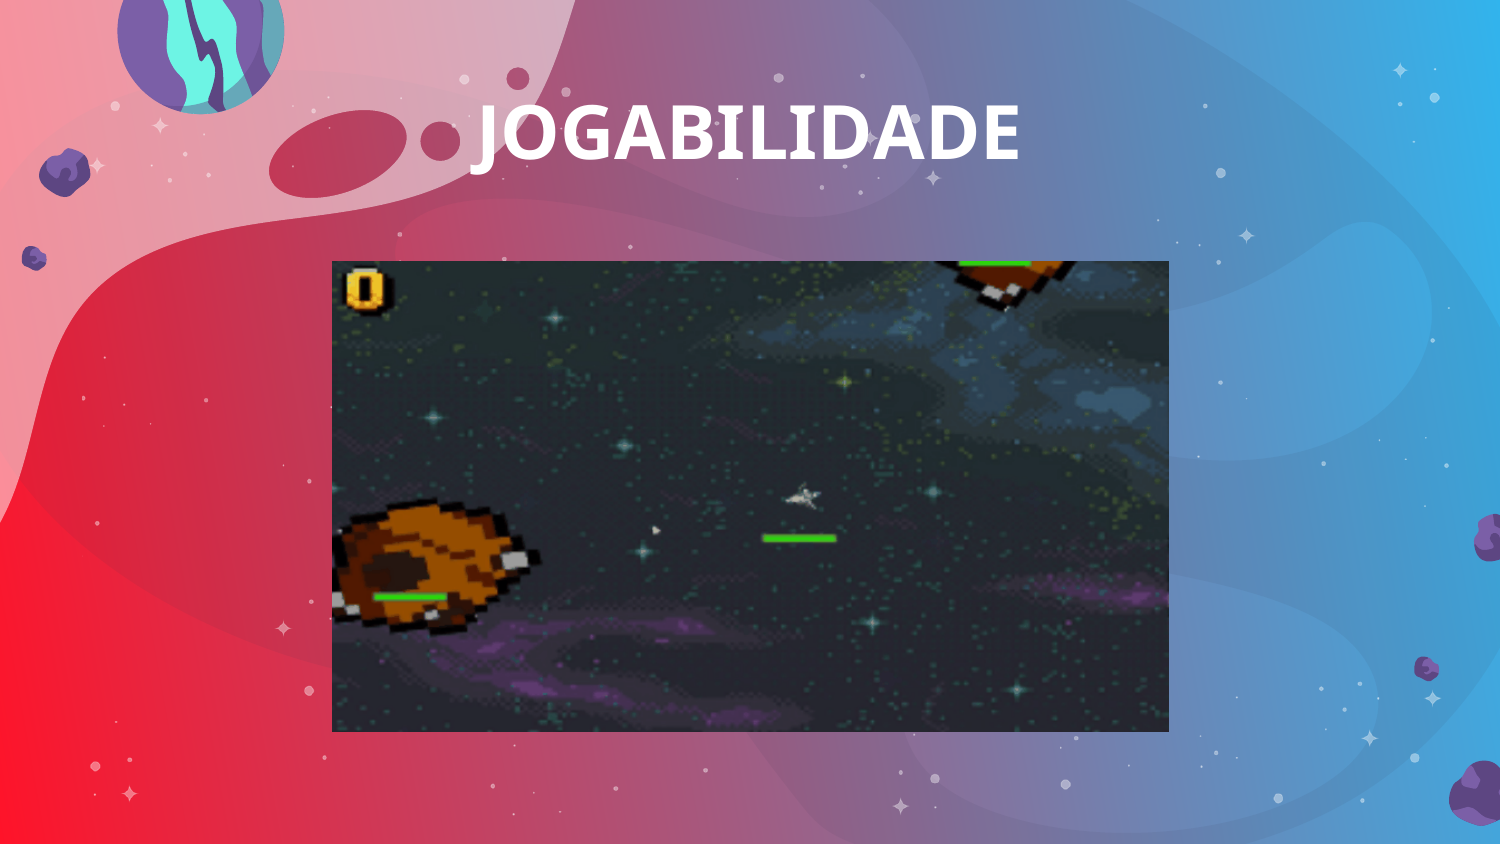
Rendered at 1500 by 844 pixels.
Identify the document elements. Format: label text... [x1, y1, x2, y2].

picture [332, 261, 1169, 732]
title JOGABILIDADE [433, 84, 1066, 163]
